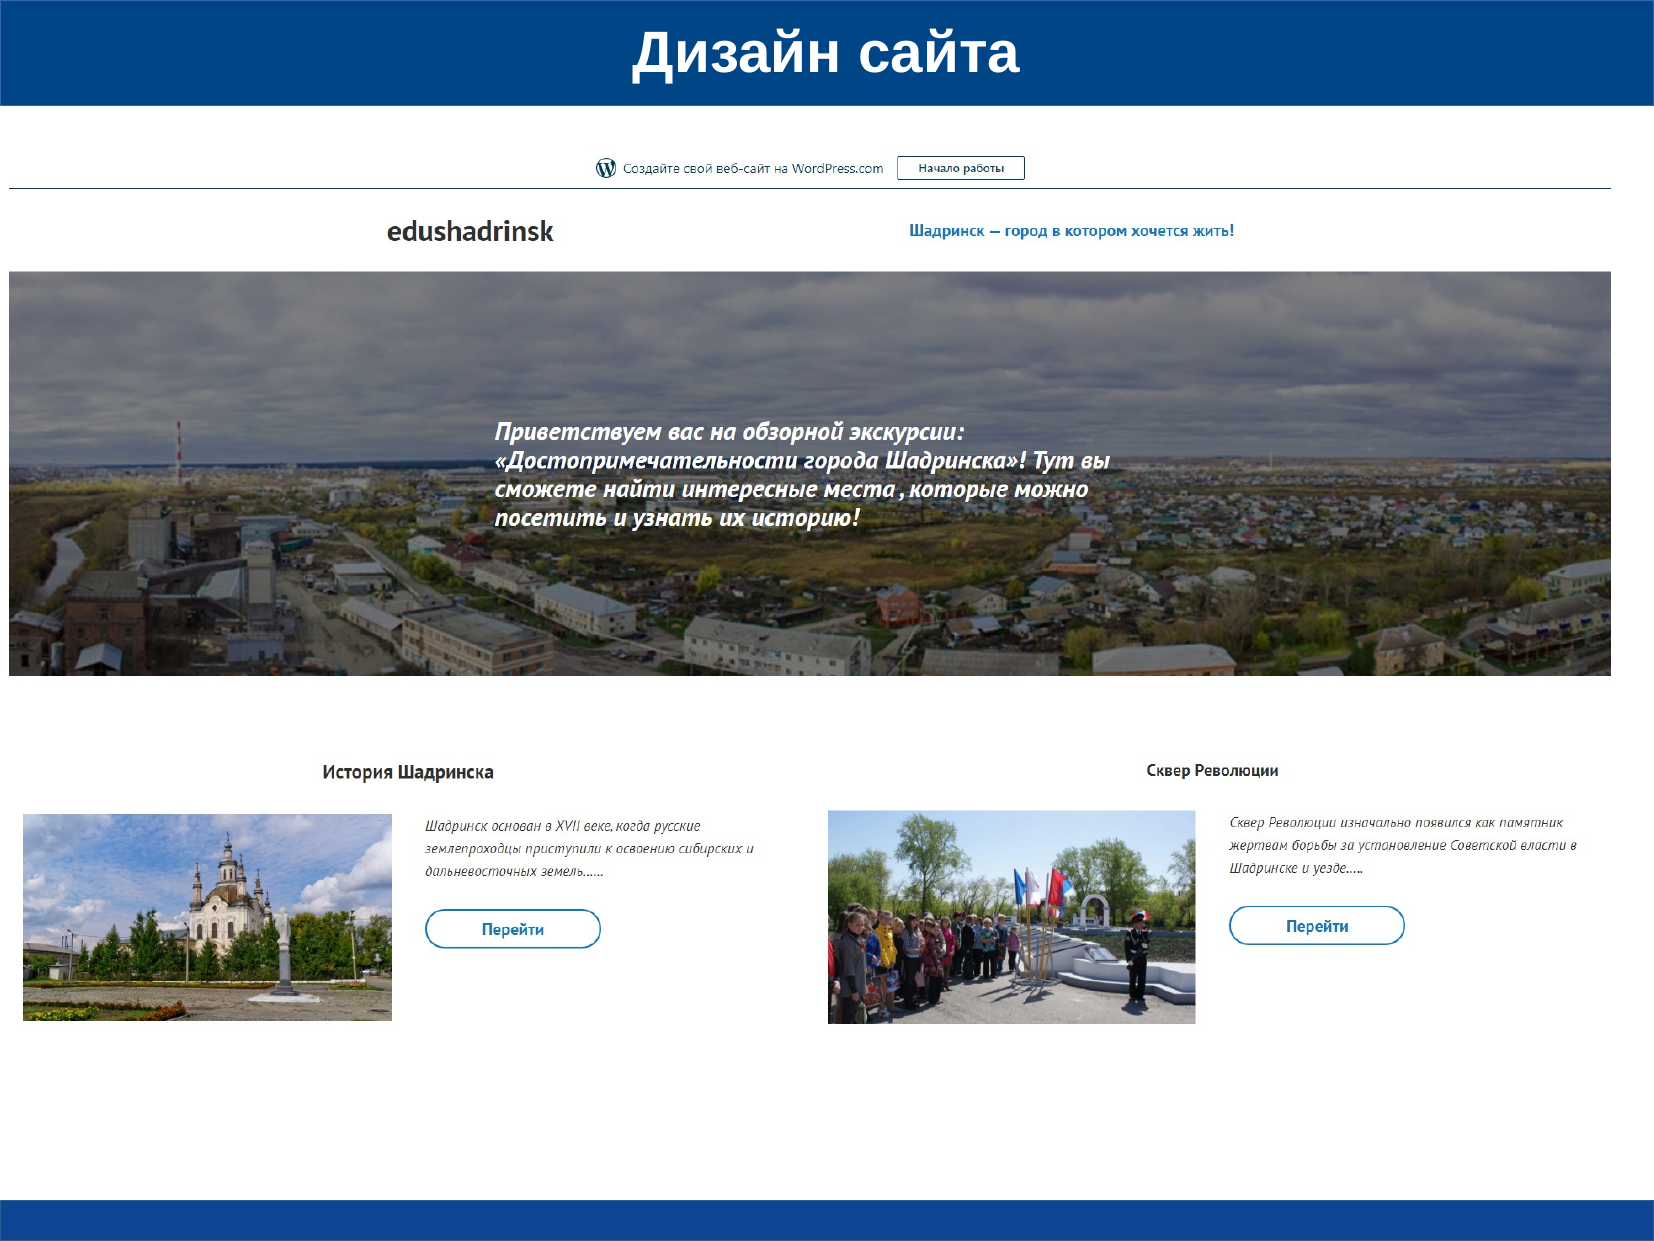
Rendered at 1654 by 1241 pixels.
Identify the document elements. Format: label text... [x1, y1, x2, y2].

title Дизайн сайта [0, 0, 1654, 106]
text_box [0, 1200, 1654, 1241]
picture [9, 149, 1611, 1051]
